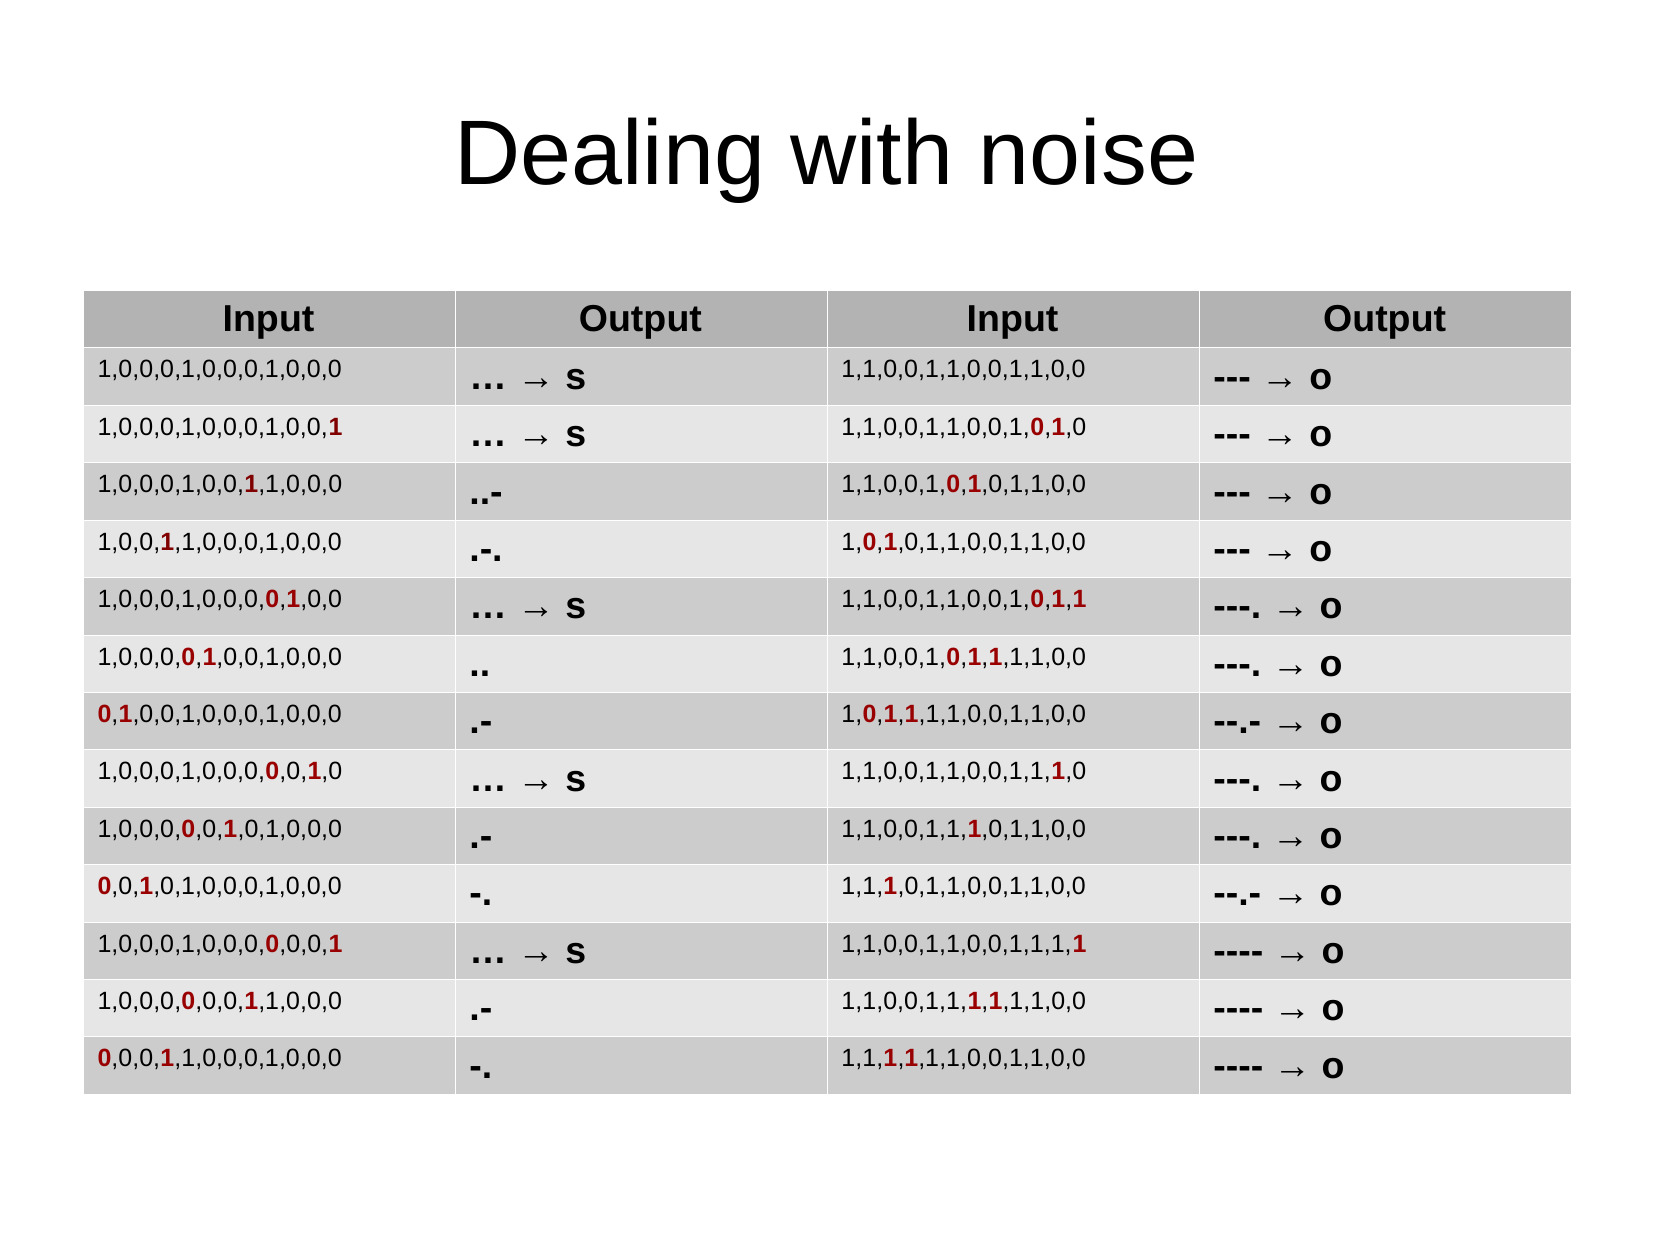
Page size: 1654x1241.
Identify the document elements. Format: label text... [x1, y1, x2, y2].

table_cell --- → o [1200, 463, 1571, 520]
table_cell 1,0,0,0,1,0,0,0,0,0,0,1 [84, 923, 455, 979]
table_cell 1,1,0,0,1,1,0,0,1,1,1,1 [828, 923, 1199, 979]
table_cell 1,0,1,0,1,1,0,0,1,1,0,0 [828, 521, 1199, 577]
table_cell 1,0,0,0,0,0,1,0,1,0,0,0 [84, 808, 455, 864]
table_cell ---. → o [1200, 750, 1571, 807]
table_cell .- [456, 693, 827, 749]
table_cell 1,0,0,0,1,0,0,0,1,0,0,1 [84, 406, 455, 462]
table_header Output [1200, 291, 1571, 347]
table_cell 0,0,1,0,1,0,0,0,1,0,0,0 [84, 865, 455, 922]
table_cell 1,0,0,0,1,0,0,1,1,0,0,0 [84, 463, 455, 520]
table_cell --- → o [1200, 348, 1571, 405]
table_cell … → s [456, 750, 827, 807]
table_cell ---. → o [1200, 808, 1571, 864]
table_cell ---. → o [1200, 578, 1571, 635]
table_cell --- → o [1200, 521, 1571, 577]
table_cell 1,1,0,0,1,1,0,0,1,0,1,0 [828, 406, 1199, 462]
table_cell --.- → o [1200, 865, 1571, 922]
table_cell 1,0,0,0,1,0,0,0,1,0,0,0 [84, 348, 455, 405]
table_cell 0,0,0,1,1,0,0,0,1,0,0,0 [84, 1037, 455, 1094]
table_cell … → s [456, 578, 827, 635]
table_cell 1,1,0,0,1,0,1,1,1,1,0,0 [828, 636, 1199, 692]
table_cell ---- → o [1200, 980, 1571, 1036]
table_cell 1,0,0,0,0,0,0,1,1,0,0,0 [84, 980, 455, 1036]
table_header Output [456, 291, 827, 347]
table_cell 1,0,0,0,1,0,0,0,0,0,1,0 [84, 750, 455, 807]
table_cell … → s [456, 923, 827, 979]
table_cell 1,1,1,1,1,1,0,0,1,1,0,0 [828, 1037, 1199, 1094]
table_cell … → s [456, 348, 827, 405]
table_cell 0,1,0,0,1,0,0,0,1,0,0,0 [84, 693, 455, 749]
table_cell .- [456, 808, 827, 864]
table_cell 1,0,0,0,0,1,0,0,1,0,0,0 [84, 636, 455, 692]
table_cell 1,1,0,0,1,1,0,0,1,1,1,0 [828, 750, 1199, 807]
title Dealing with noise [82, 49, 1571, 257]
table_cell 1,1,0,0,1,1,0,0,1,1,0,0 [828, 348, 1199, 405]
table_cell 1,0,0,0,1,0,0,0,0,1,0,0 [84, 578, 455, 635]
table_cell ..- [456, 463, 827, 520]
table_cell .. [456, 636, 827, 692]
table_cell 1,0,0,1,1,0,0,0,1,0,0,0 [84, 521, 455, 577]
table_header Input [828, 291, 1199, 347]
table_cell 1,1,0,0,1,0,1,0,1,1,0,0 [828, 463, 1199, 520]
table_cell 1,1,0,0,1,1,1,1,1,1,0,0 [828, 980, 1199, 1036]
table_cell 1,1,1,0,1,1,0,0,1,1,0,0 [828, 865, 1199, 922]
table_cell … → s [456, 406, 827, 462]
table_cell .-. [456, 521, 827, 577]
table_cell -. [456, 1037, 827, 1094]
table_cell 1,0,1,1,1,1,0,0,1,1,0,0 [828, 693, 1199, 749]
table_cell --- → o [1200, 406, 1571, 462]
table_cell .- [456, 980, 827, 1036]
table_cell 1,1,0,0,1,1,1,0,1,1,0,0 [828, 808, 1199, 864]
table_cell ---. → o [1200, 636, 1571, 692]
table_cell --.- → o [1200, 693, 1571, 749]
table_cell 1,1,0,0,1,1,0,0,1,0,1,1 [828, 578, 1199, 635]
table_cell -. [456, 865, 827, 922]
table_cell ---- → o [1200, 923, 1571, 979]
table_header Input [84, 291, 455, 347]
table_cell ---- → o [1200, 1037, 1571, 1094]
